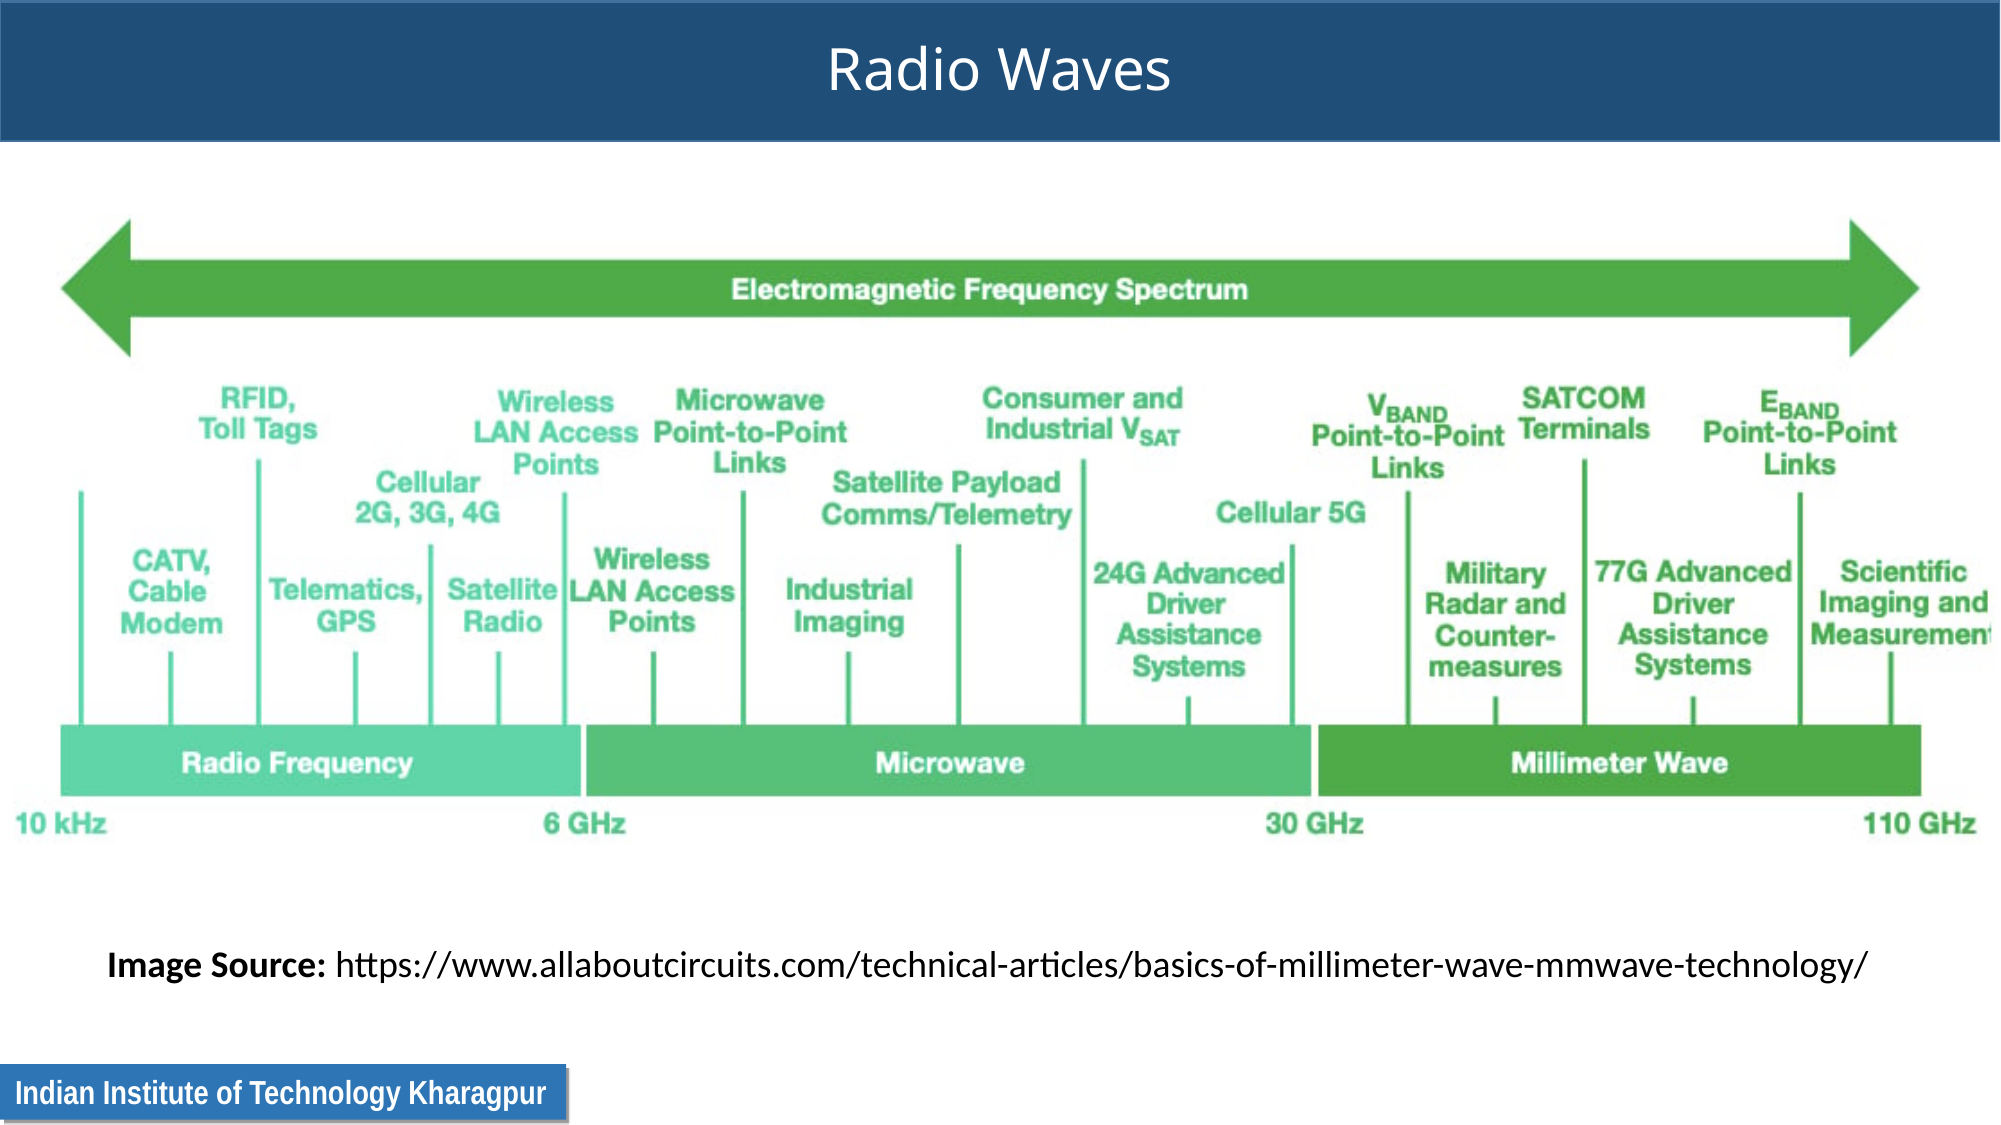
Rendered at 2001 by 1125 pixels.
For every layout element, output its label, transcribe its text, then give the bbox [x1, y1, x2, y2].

title Radio Waves [0, 1, 2000, 141]
picture [0, 214, 1997, 852]
text_box Image Source: https://www.allaboutcircuits.com/technical-articles/basics-of-millimeter-wave-mmwave-technology/ [92, 932, 1998, 993]
